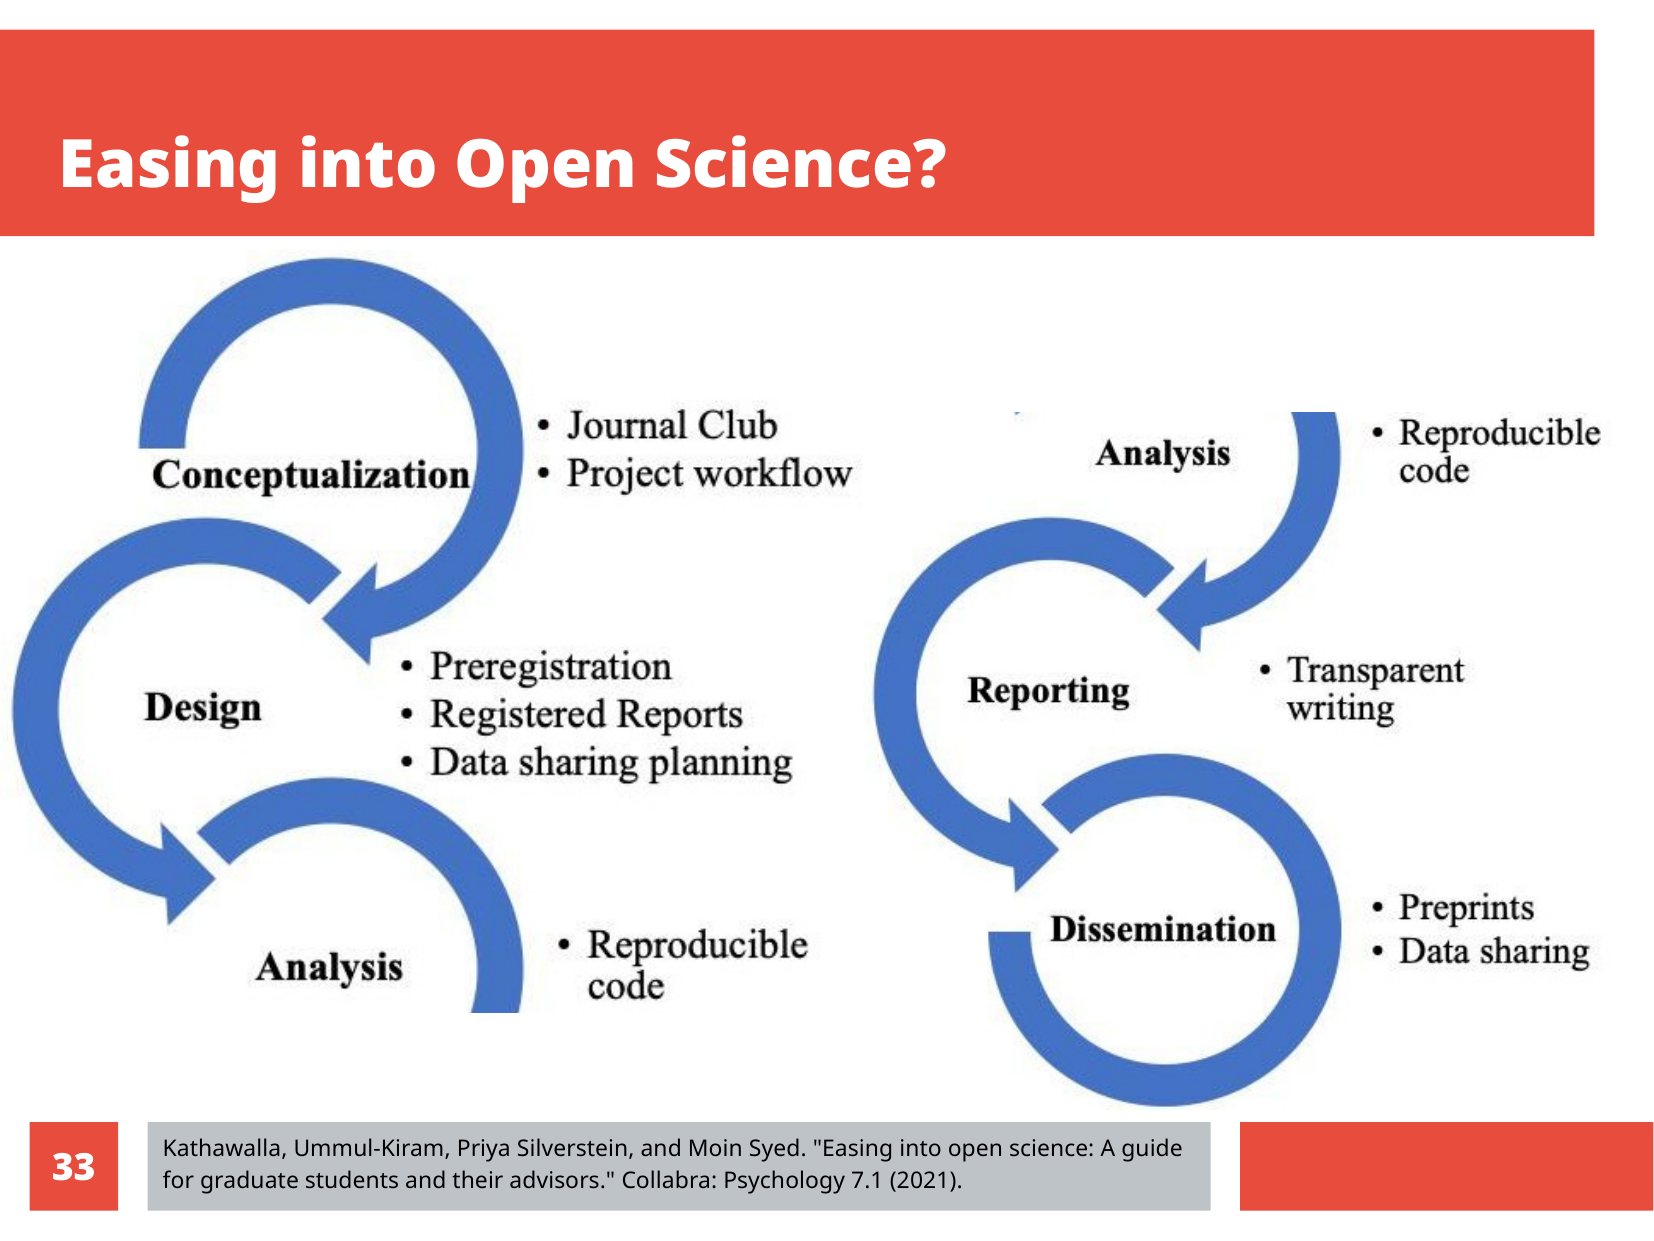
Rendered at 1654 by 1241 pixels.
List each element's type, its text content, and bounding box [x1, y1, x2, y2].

text_box Kathawalla, Ummul-Kiram, Priya Silverstein, and Moin Syed. "Easing into open science: A guide for graduate students and their advisors." Collabra: Psychology 7.1 (2021). [147, 1125, 1201, 1201]
title Easing into Open Science? [59, 59, 1595, 207]
picture [0, 249, 1651, 1110]
